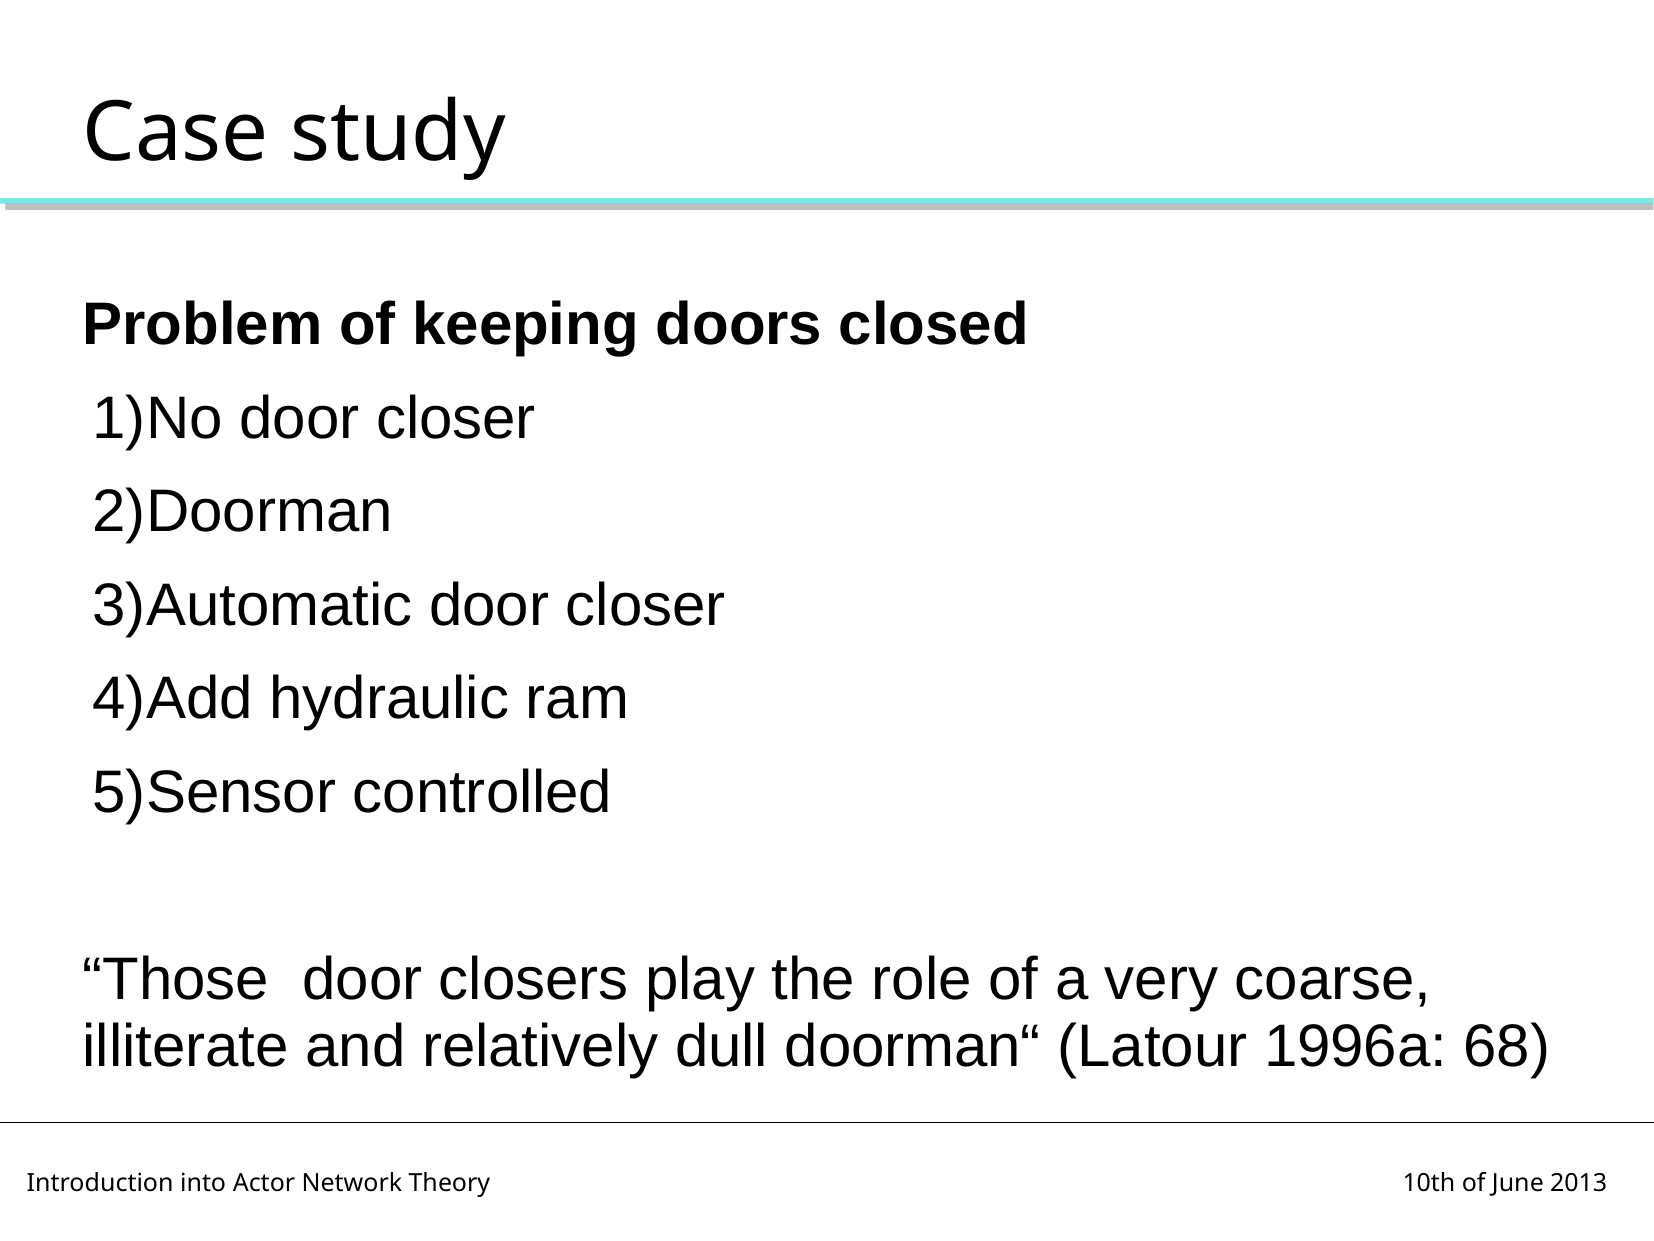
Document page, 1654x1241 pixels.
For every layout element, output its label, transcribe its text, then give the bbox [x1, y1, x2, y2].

title Case study [82, 81, 1571, 175]
list Problem of keeping doors closed No door closer Doorman Automatic door closer Add hydraulic ram Sensor controlled “Those door closers play the role of a very coarse, illiterate and relatively dull doorman“ (Latour 1996a: 68) [82, 290, 1571, 1109]
text_box 10th of June 2013 [1387, 1157, 1636, 1201]
text_box Introduction into Actor Network Theory [11, 1157, 615, 1201]
